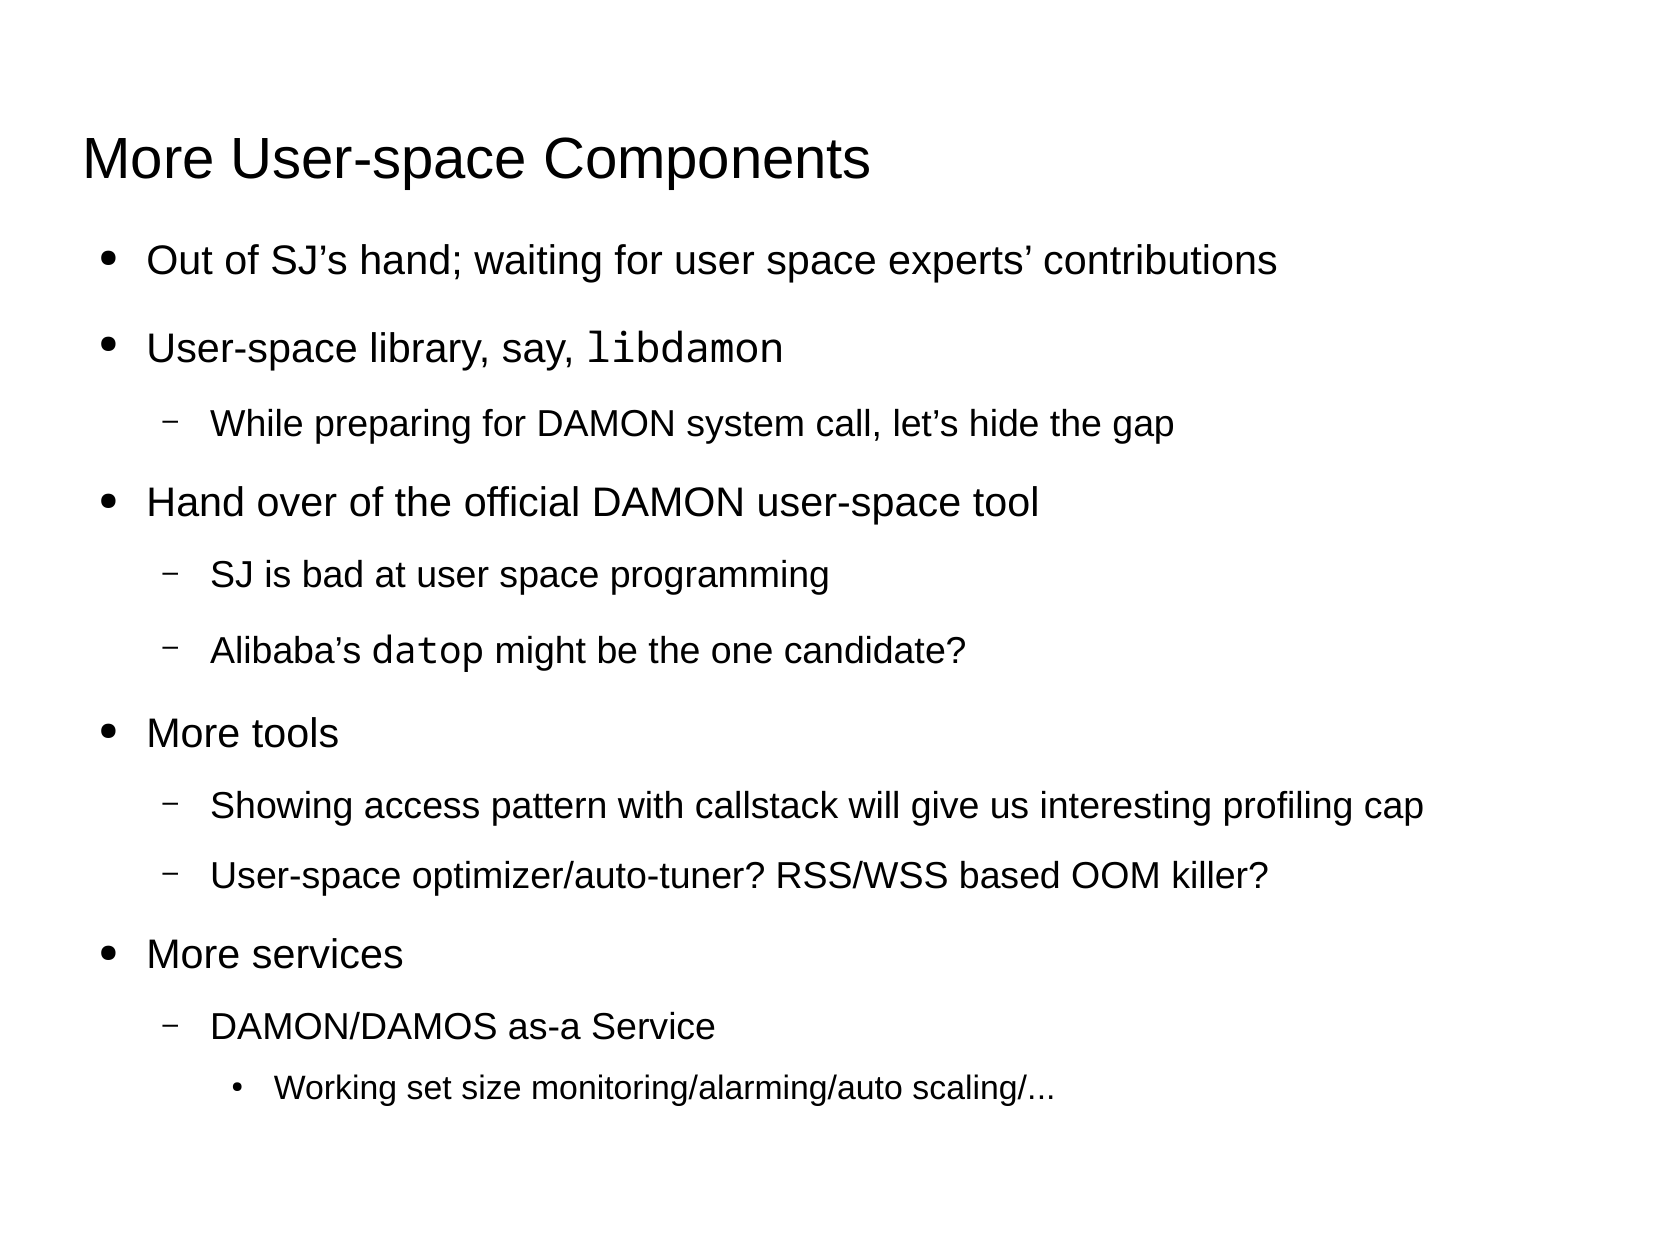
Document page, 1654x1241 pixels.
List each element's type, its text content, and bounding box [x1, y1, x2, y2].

list Out of SJ’s hand; waiting for user space experts’ contributions User-space library, say, libdamon While preparing for DAMON system call, let’s hide the gap Hand over of the official DAMON user-space tool SJ is bad at user space programming Alibaba’s datop might be the one candidate? More tools Showing access pattern with callstack will give us interesting profiling cap User-space optimizer/auto-tuner? RSS/WSS based OOM killer? More services DAMON/DAMOS as-a Service Working set size monitoring/alarming/auto scaling/... [82, 236, 1571, 1111]
title More User-space Components [82, 108, 1571, 210]
